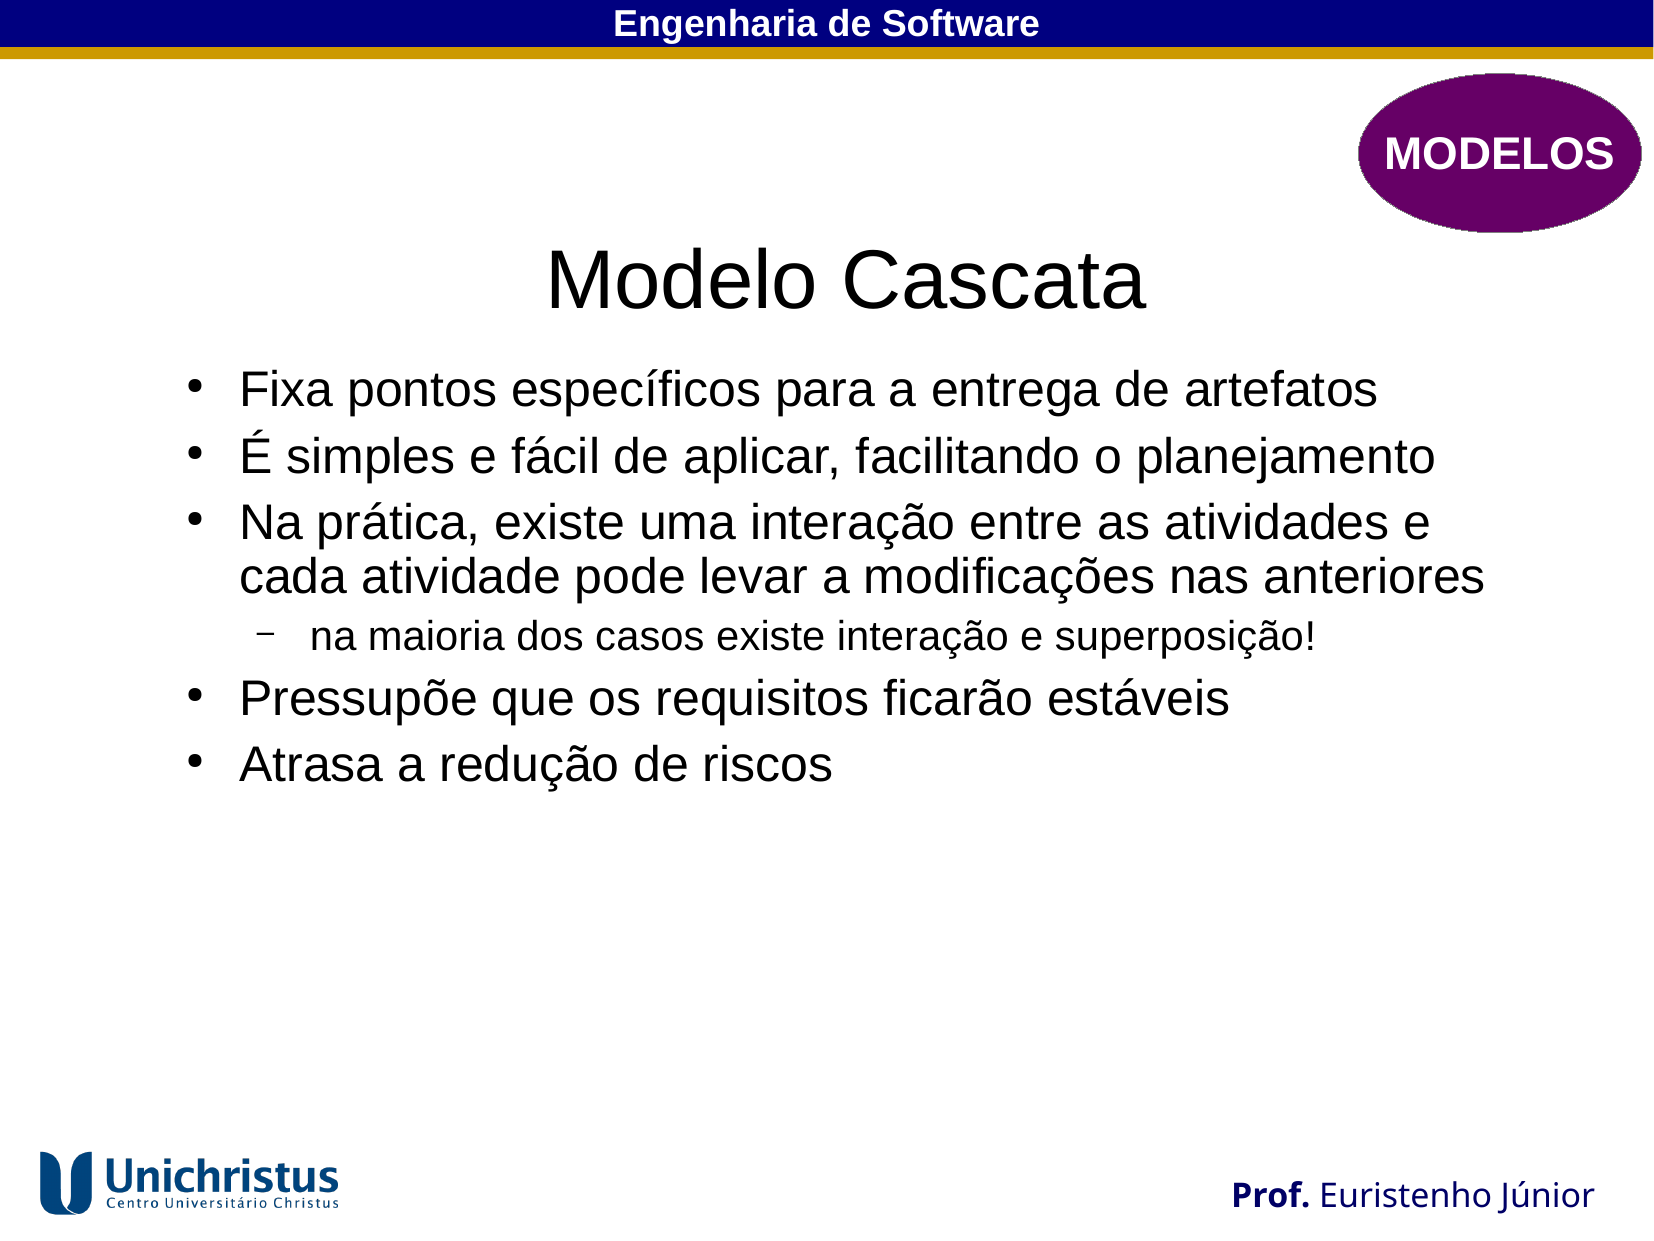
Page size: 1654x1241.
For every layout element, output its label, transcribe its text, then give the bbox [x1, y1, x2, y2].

title Modelo Cascata [153, 224, 1504, 326]
list Fixa pontos específicos para a entrega de artefatos É simples e fácil de aplicar, facilitando o planejamento Na prática, existe uma interação entre as atividades e cada atividade pode levar a modificações nas anteriores na maioria dos casos existe interação e superposição! Pressupõe que os requisitos ficarão estáveis Atrasa a redução de riscos [153, 355, 1504, 1099]
text_box MODELOS [1358, 73, 1642, 233]
text_box [0, 47, 1654, 60]
text_box Engenharia de Software [0, 0, 1654, 47]
picture [35, 1148, 343, 1217]
text_box Prof. Euristenho Júnior [1216, 1163, 1654, 1224]
